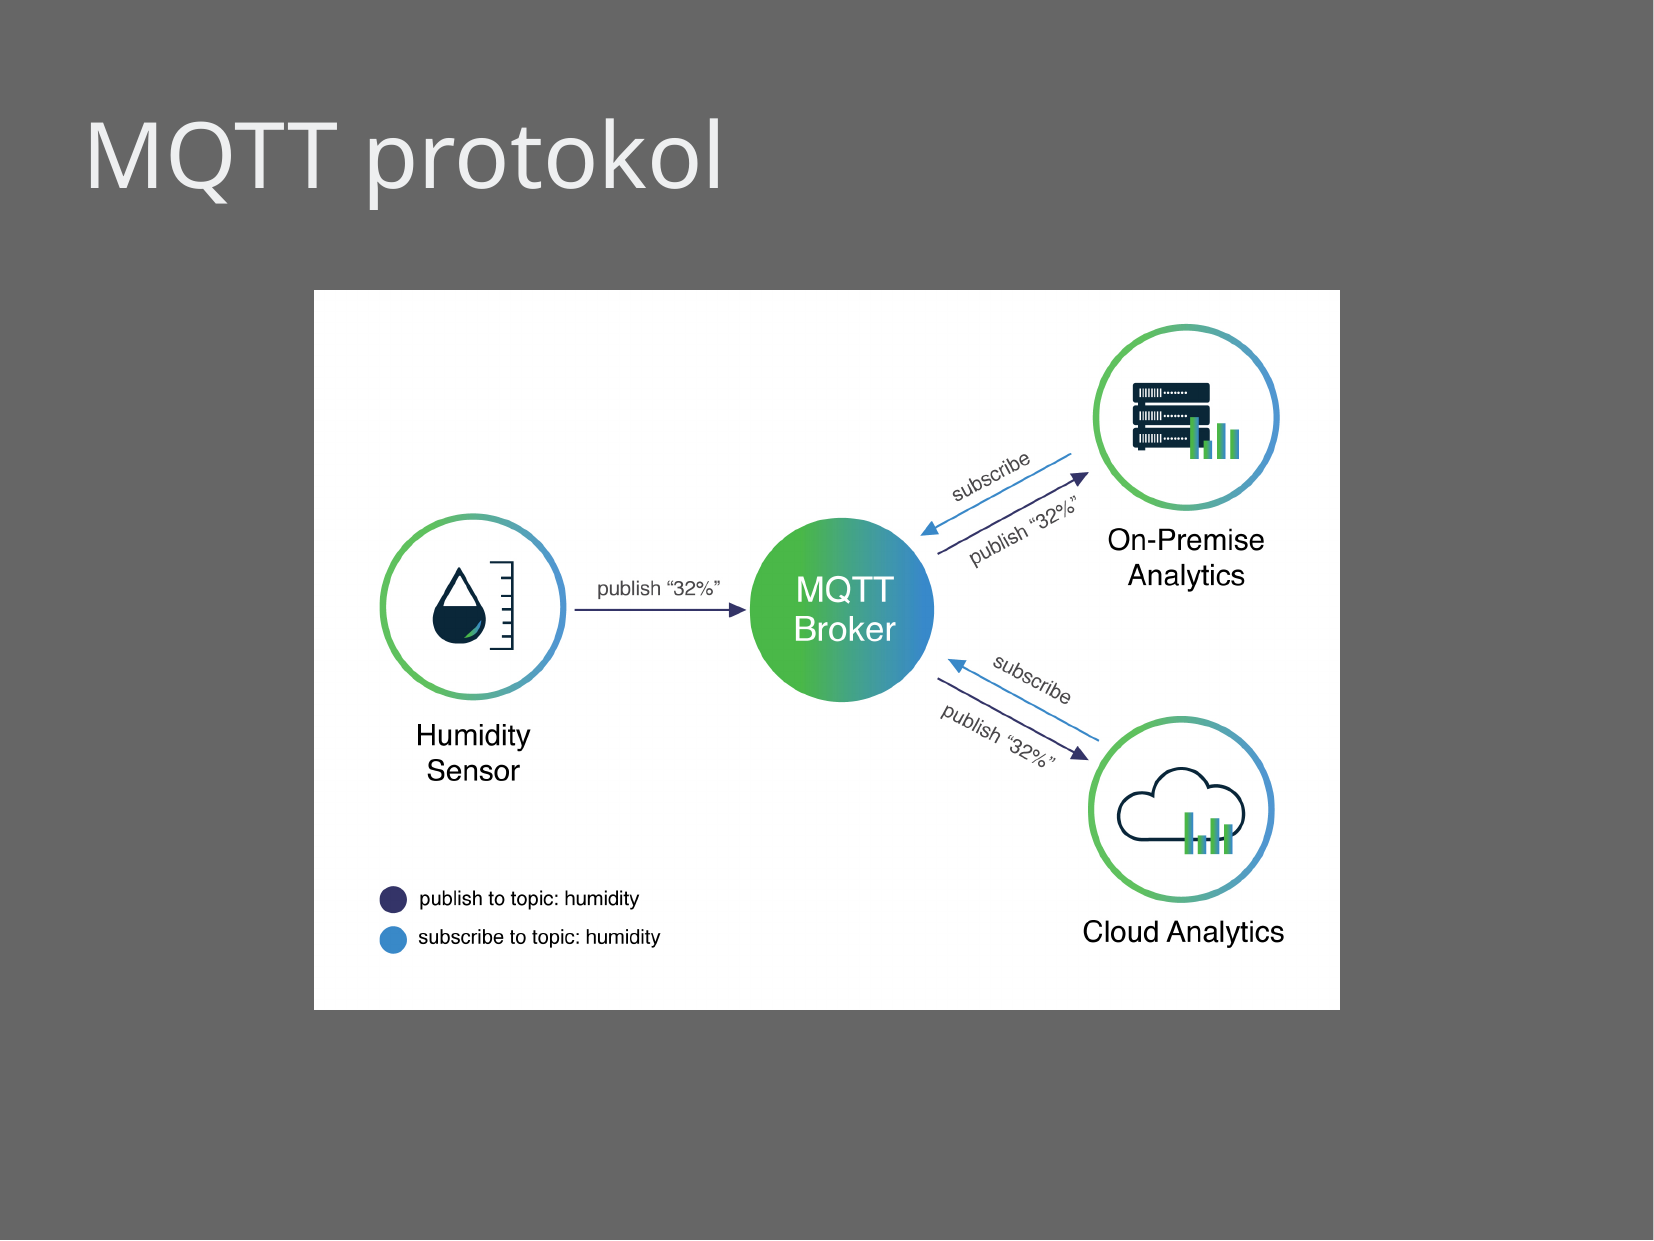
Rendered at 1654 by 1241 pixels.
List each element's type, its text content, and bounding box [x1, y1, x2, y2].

picture [314, 290, 1340, 1010]
title MQTT protokol [82, 49, 1571, 257]
